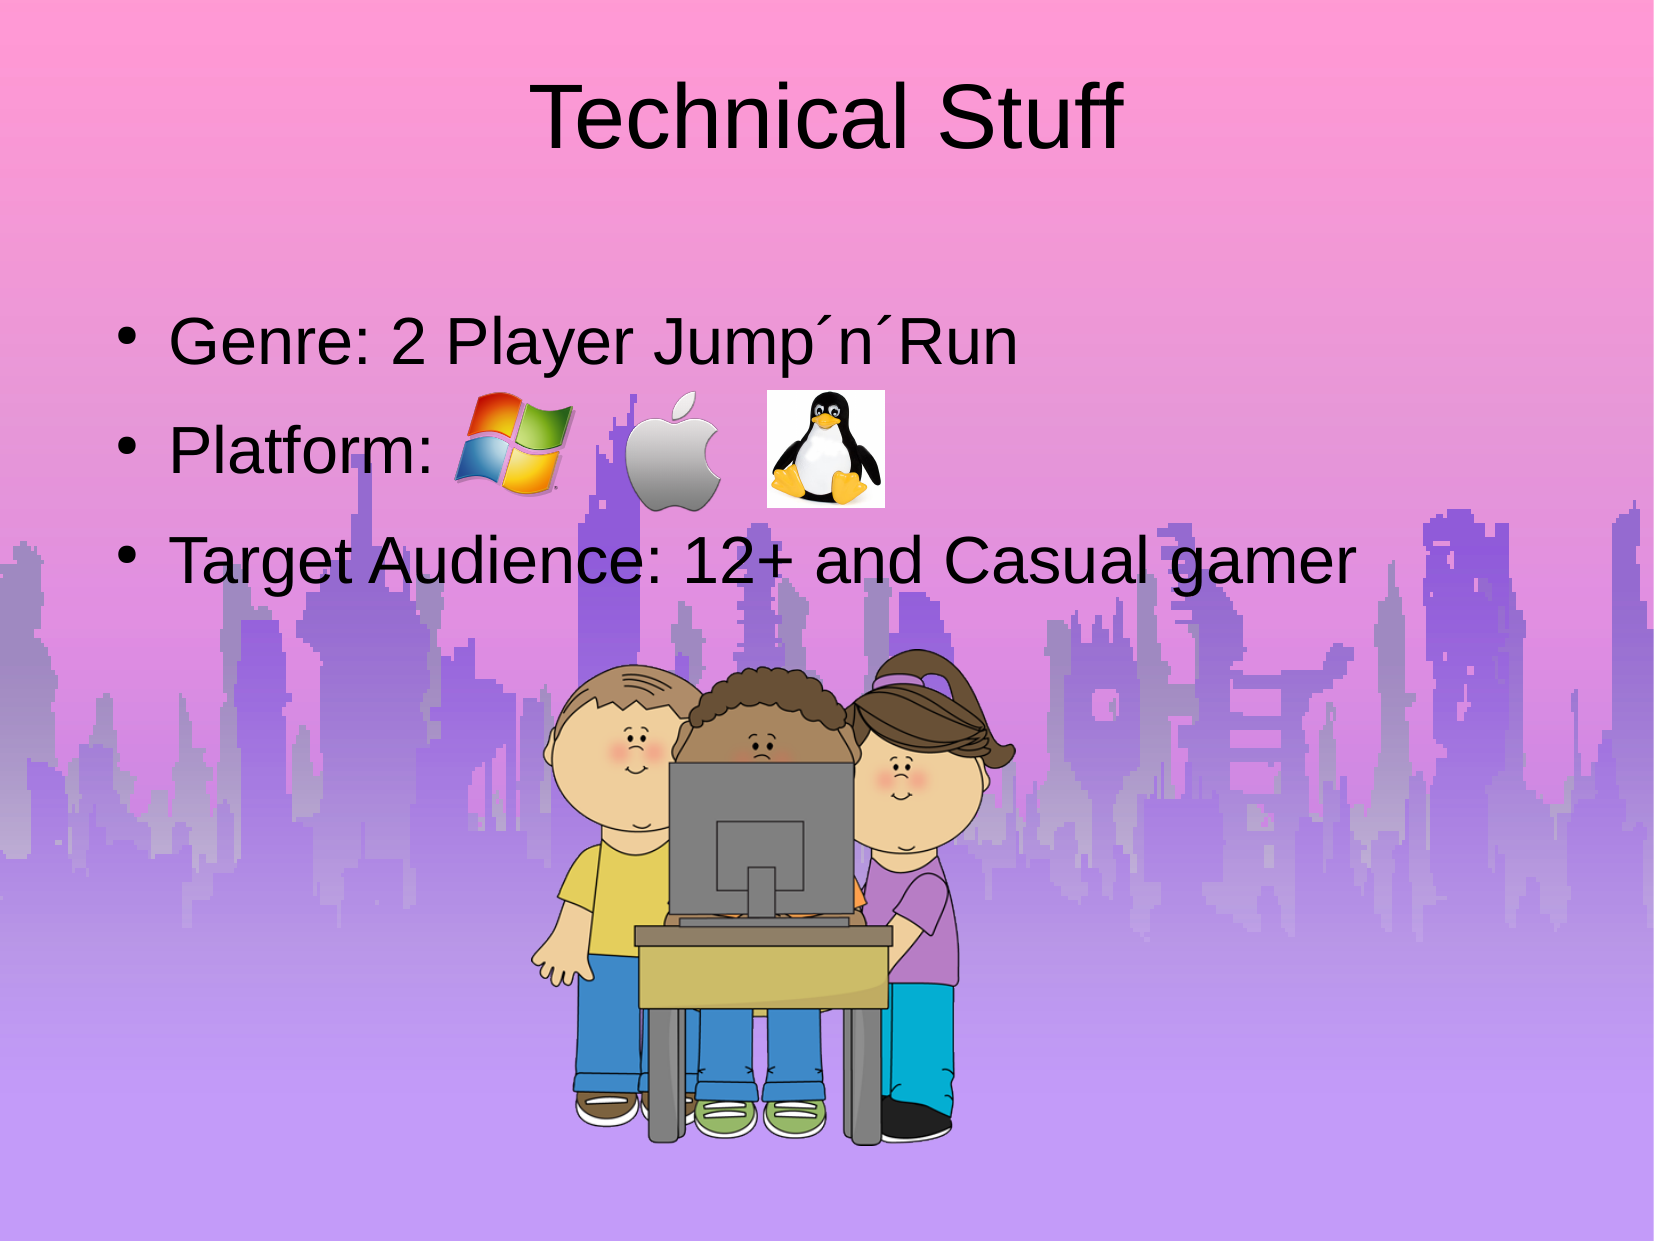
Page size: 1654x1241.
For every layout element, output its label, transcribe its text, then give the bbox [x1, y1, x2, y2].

list Genre: 2 Player Jump´n´Run Platform: Target Audience: 12+ and Casual gamer [82, 290, 1571, 1136]
title Technical Stuff [82, 49, 1571, 257]
picture [0, 0, 1654, 1241]
